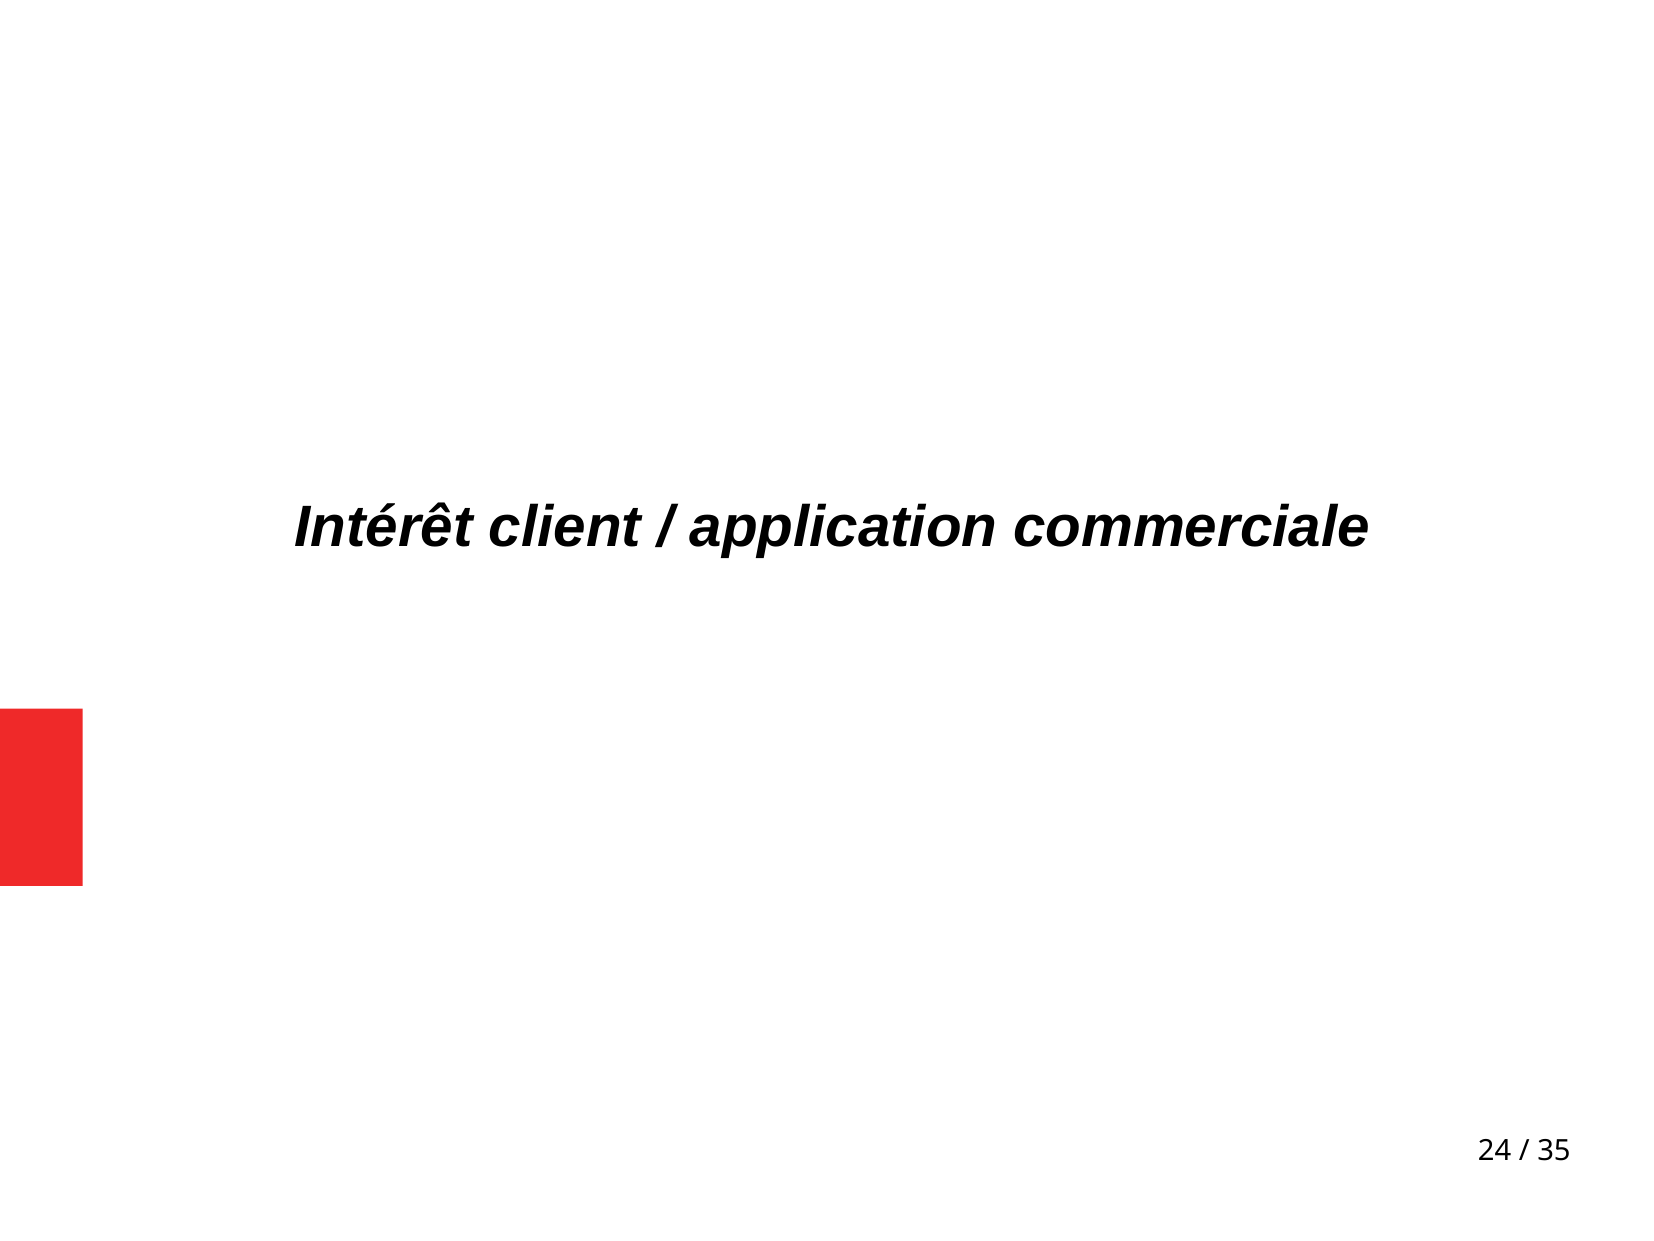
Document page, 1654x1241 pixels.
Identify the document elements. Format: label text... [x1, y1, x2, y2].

title Intérêt client / application commerciale [129, 401, 1536, 638]
